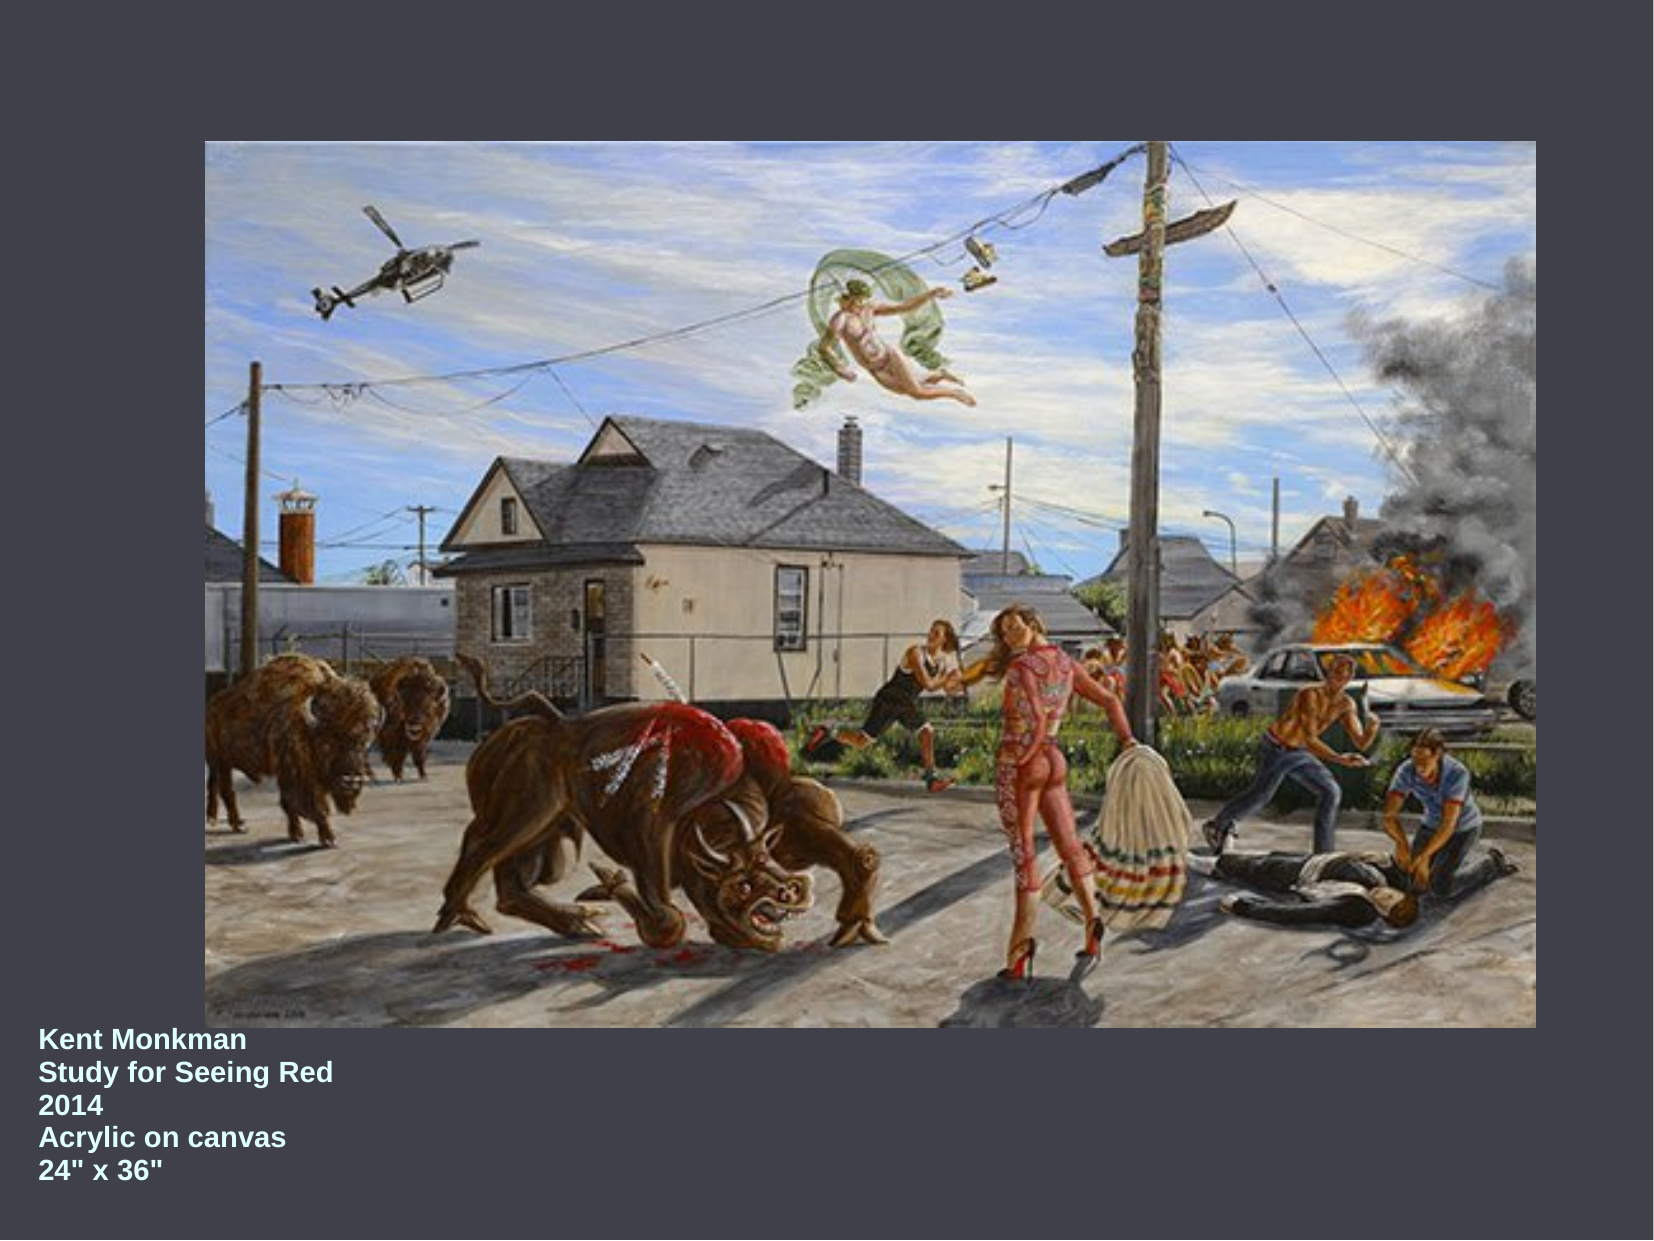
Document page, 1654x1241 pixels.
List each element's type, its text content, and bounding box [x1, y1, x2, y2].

picture [205, 141, 1536, 1028]
text_box Kent Monkman Study for Seeing Red 2014 Acrylic on canvas 24" x 36" [23, 1015, 1013, 1195]
